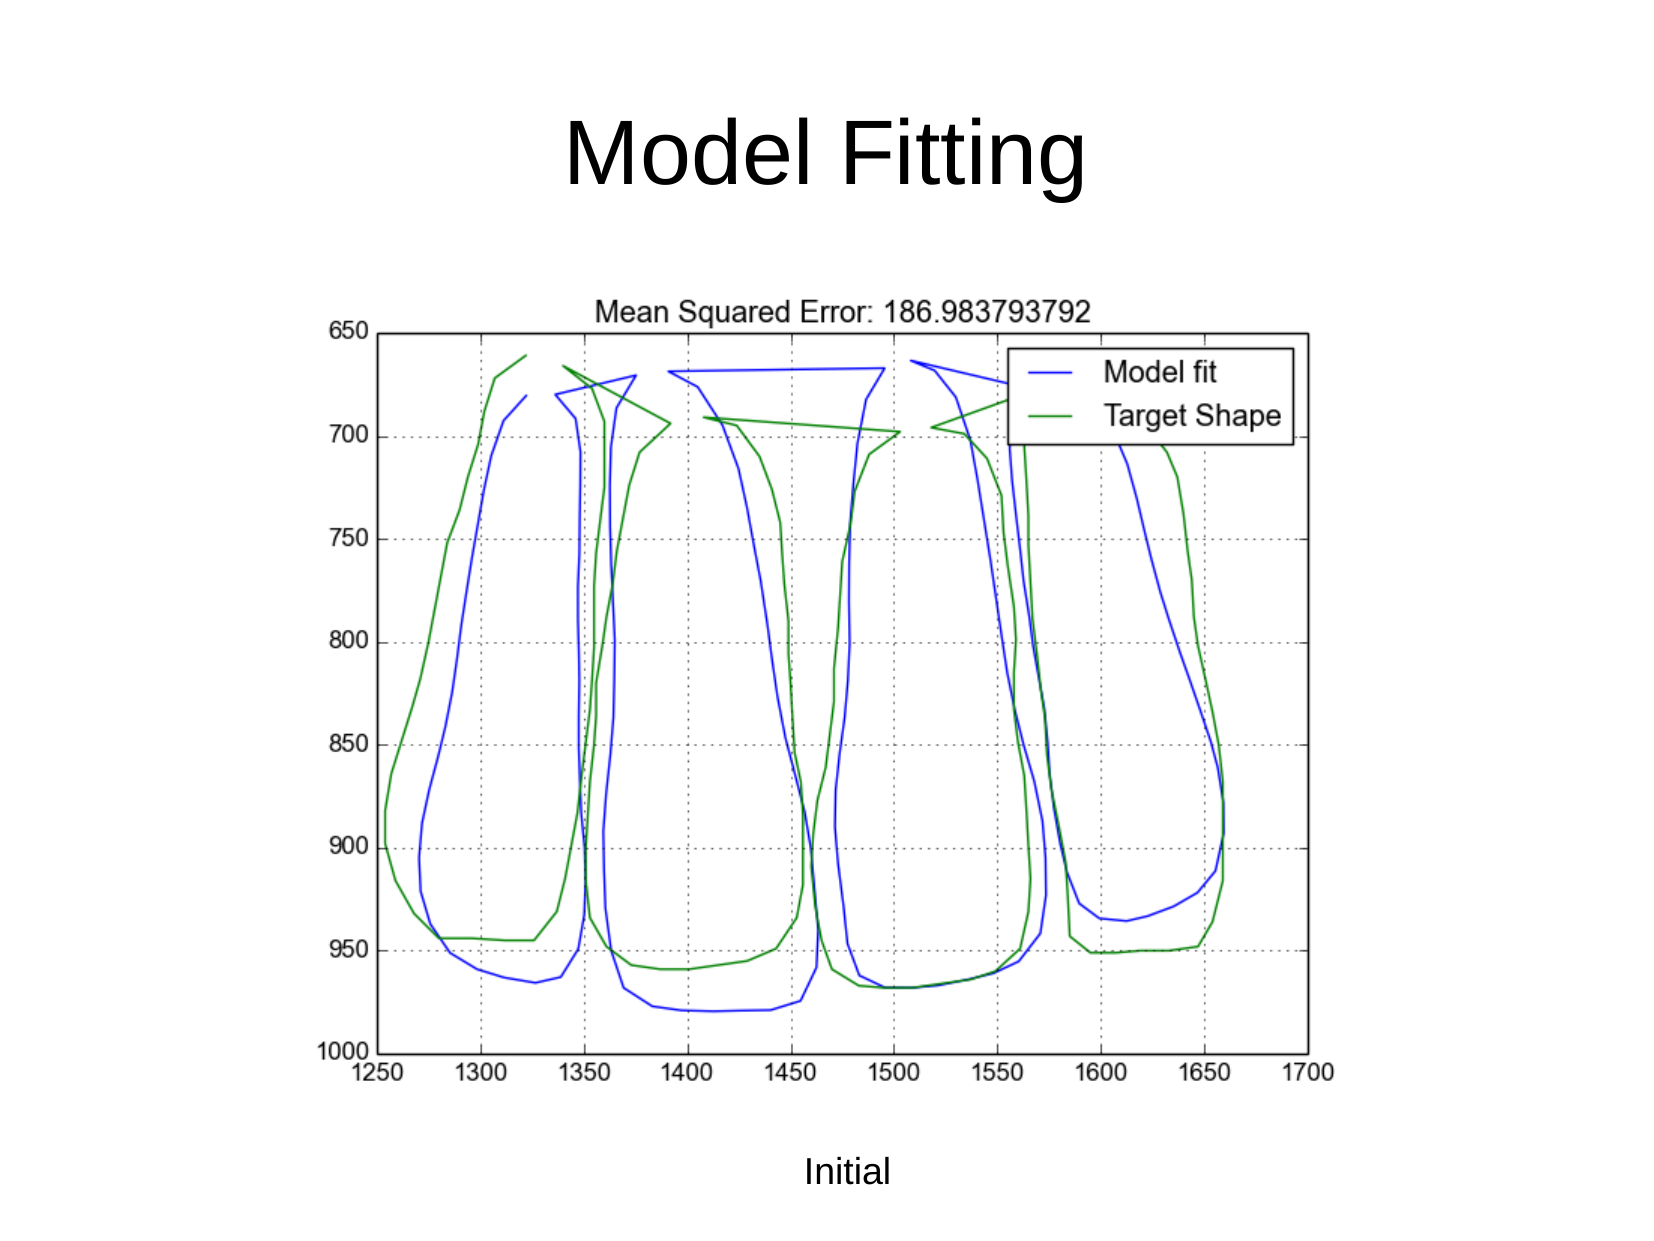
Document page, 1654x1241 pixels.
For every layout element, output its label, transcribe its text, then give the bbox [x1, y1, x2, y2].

picture [227, 243, 1428, 1144]
title Model Fitting [82, 49, 1571, 257]
text_box Initial [390, 1143, 1306, 1201]
